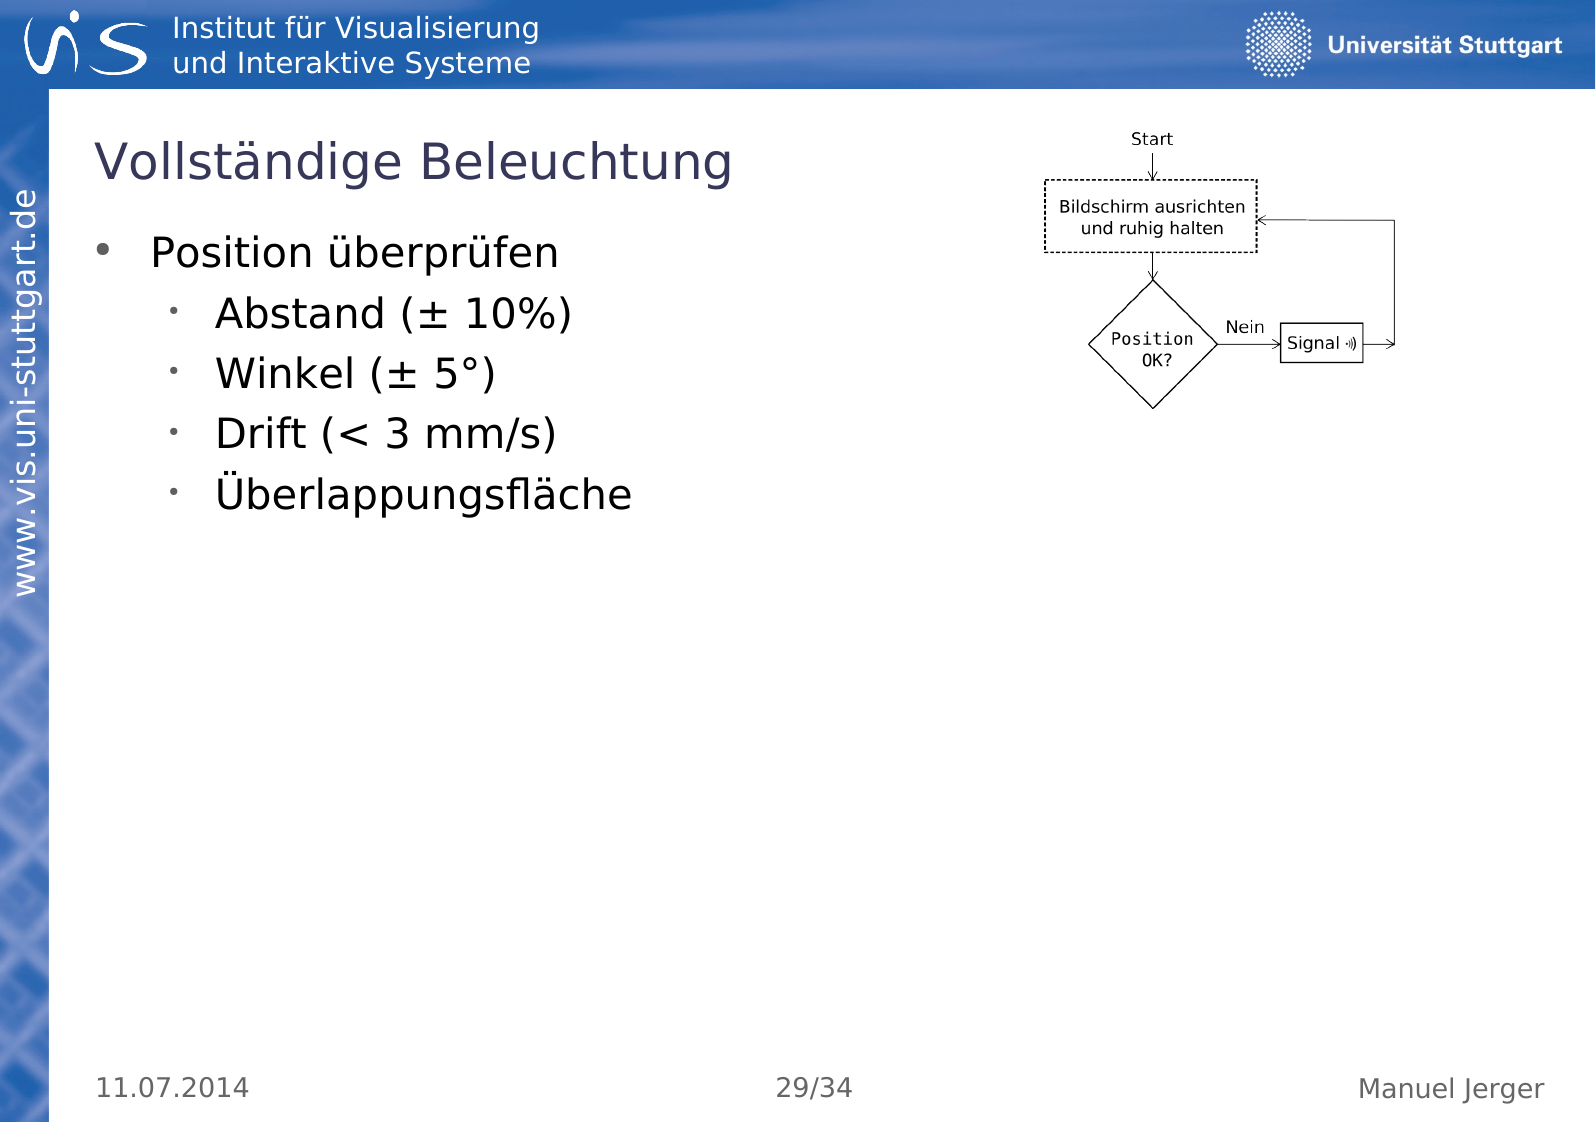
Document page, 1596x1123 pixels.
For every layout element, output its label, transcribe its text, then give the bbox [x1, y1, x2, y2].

picture [0, 0, 49, 1122]
title Vollständige Beleuchtung [94, 117, 1534, 201]
picture [24, 0, 1596, 89]
list Position überprüfen Abstand (± 10%) Winkel (± 5°) Drift (< 3 mm/s) Überlappungsfläche [94, 225, 804, 1053]
picture [776, 132, 1564, 410]
